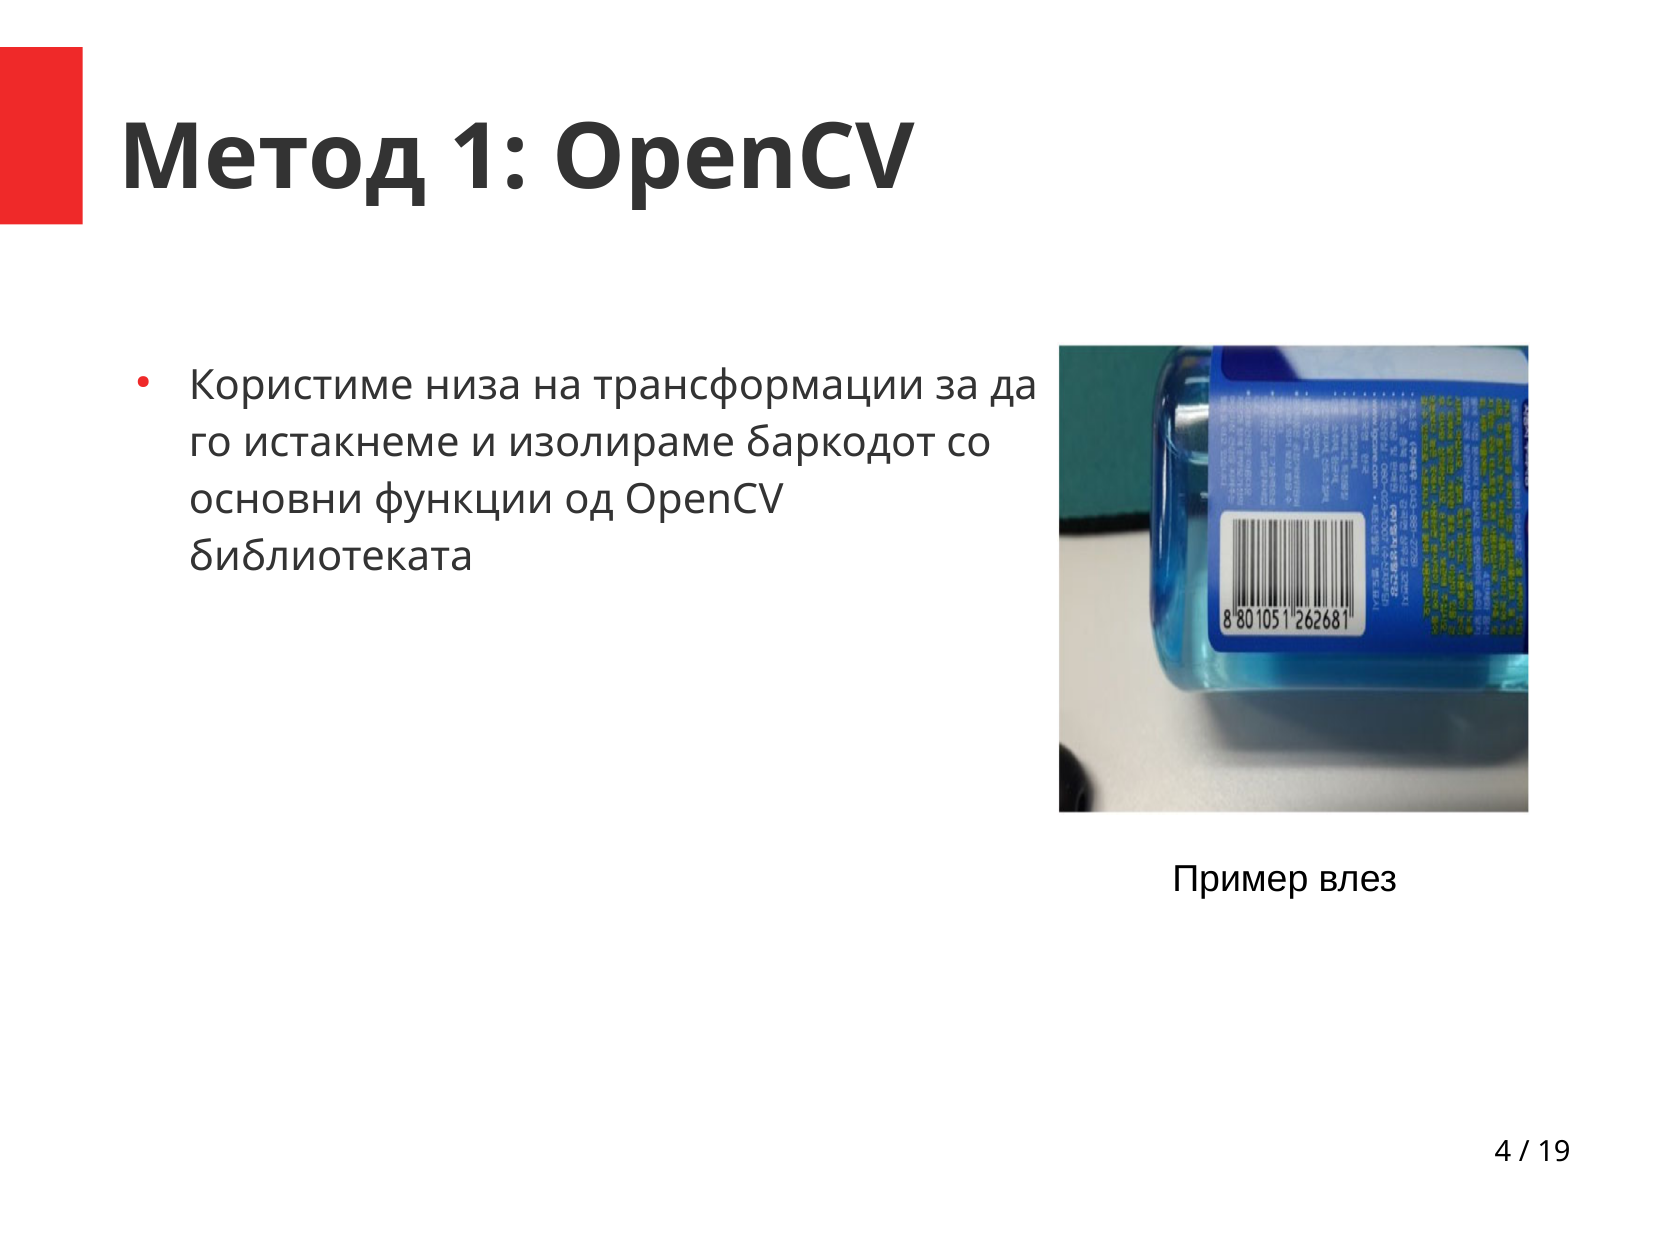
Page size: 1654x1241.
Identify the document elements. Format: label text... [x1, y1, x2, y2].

title Метод 1: OpenCV [118, 49, 1571, 257]
picture [1057, 342, 1530, 815]
list Користиме низа на трансформации за да го истакнеме и изолираме баркодот со основни функции од OpenCV библиотеката [118, 354, 1063, 1074]
text_box Пример влез [1157, 850, 1654, 908]
